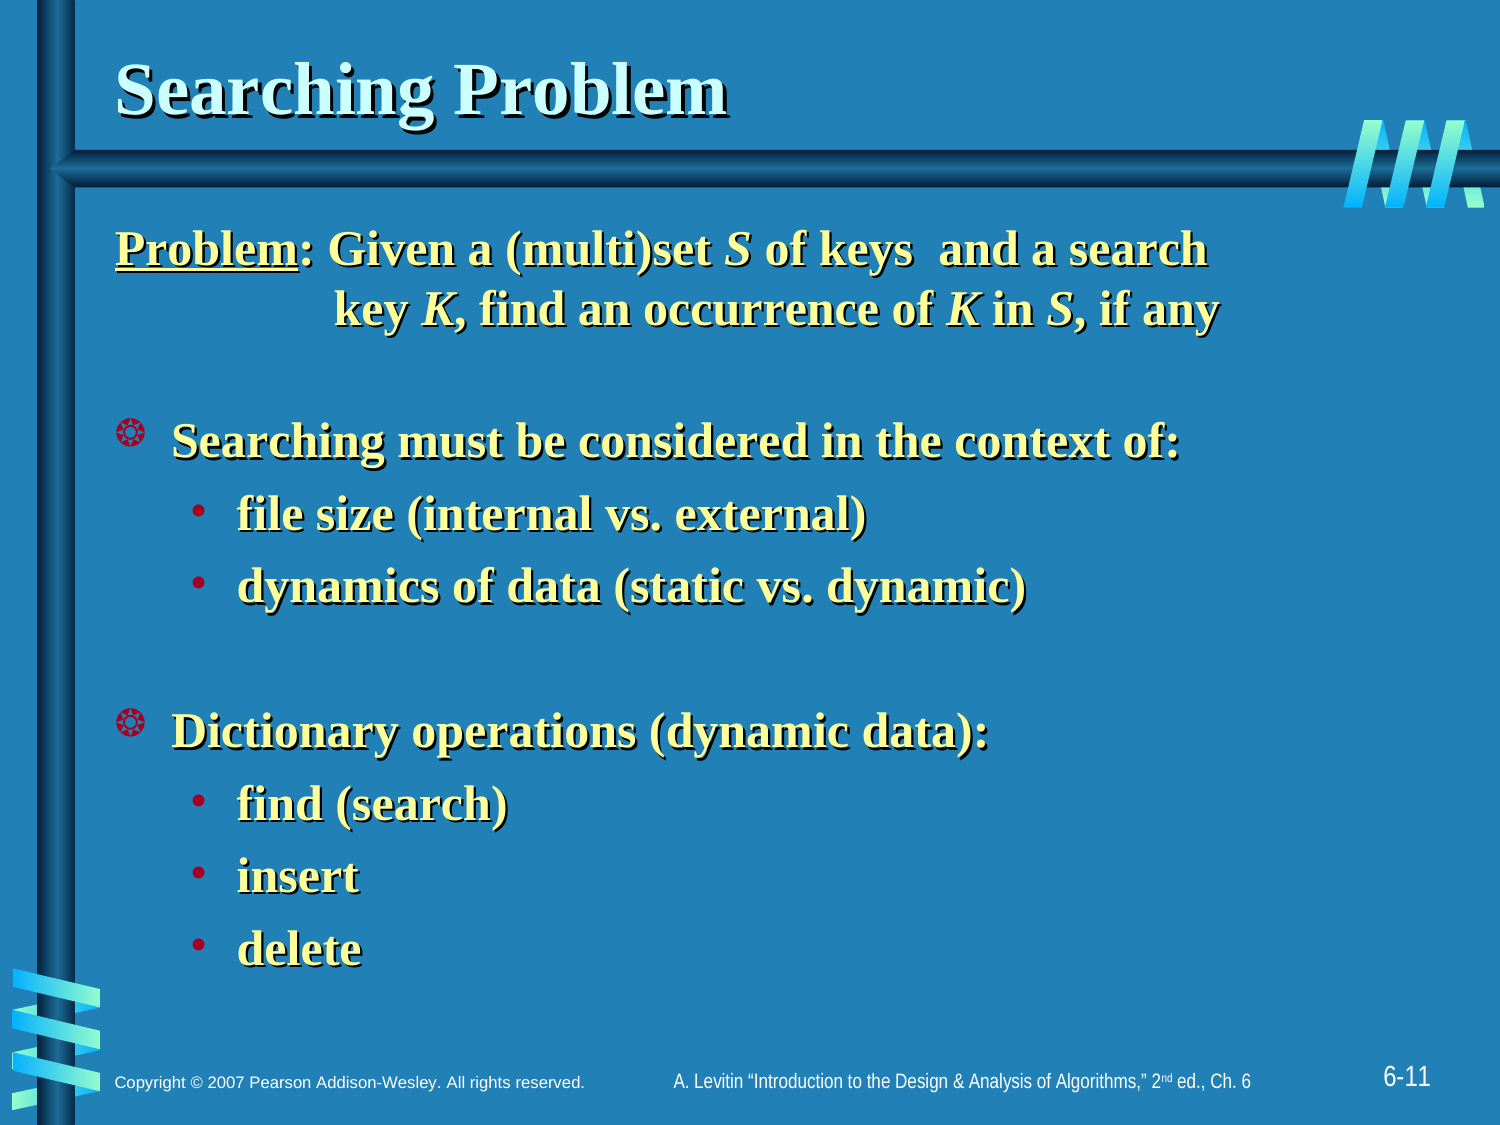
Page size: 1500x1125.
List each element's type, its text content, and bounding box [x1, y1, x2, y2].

list Problem: Given a (multi)set S of keys and a search key K, find an occurrence of K in S, if any Searching must be considered in the context of: file size (internal vs. external) dynamics of data (static vs. dynamic) Dictionary operations (dynamic data): find (search) insert delete [99, 207, 1463, 1013]
title Searching Problem [99, 24, 1345, 138]
